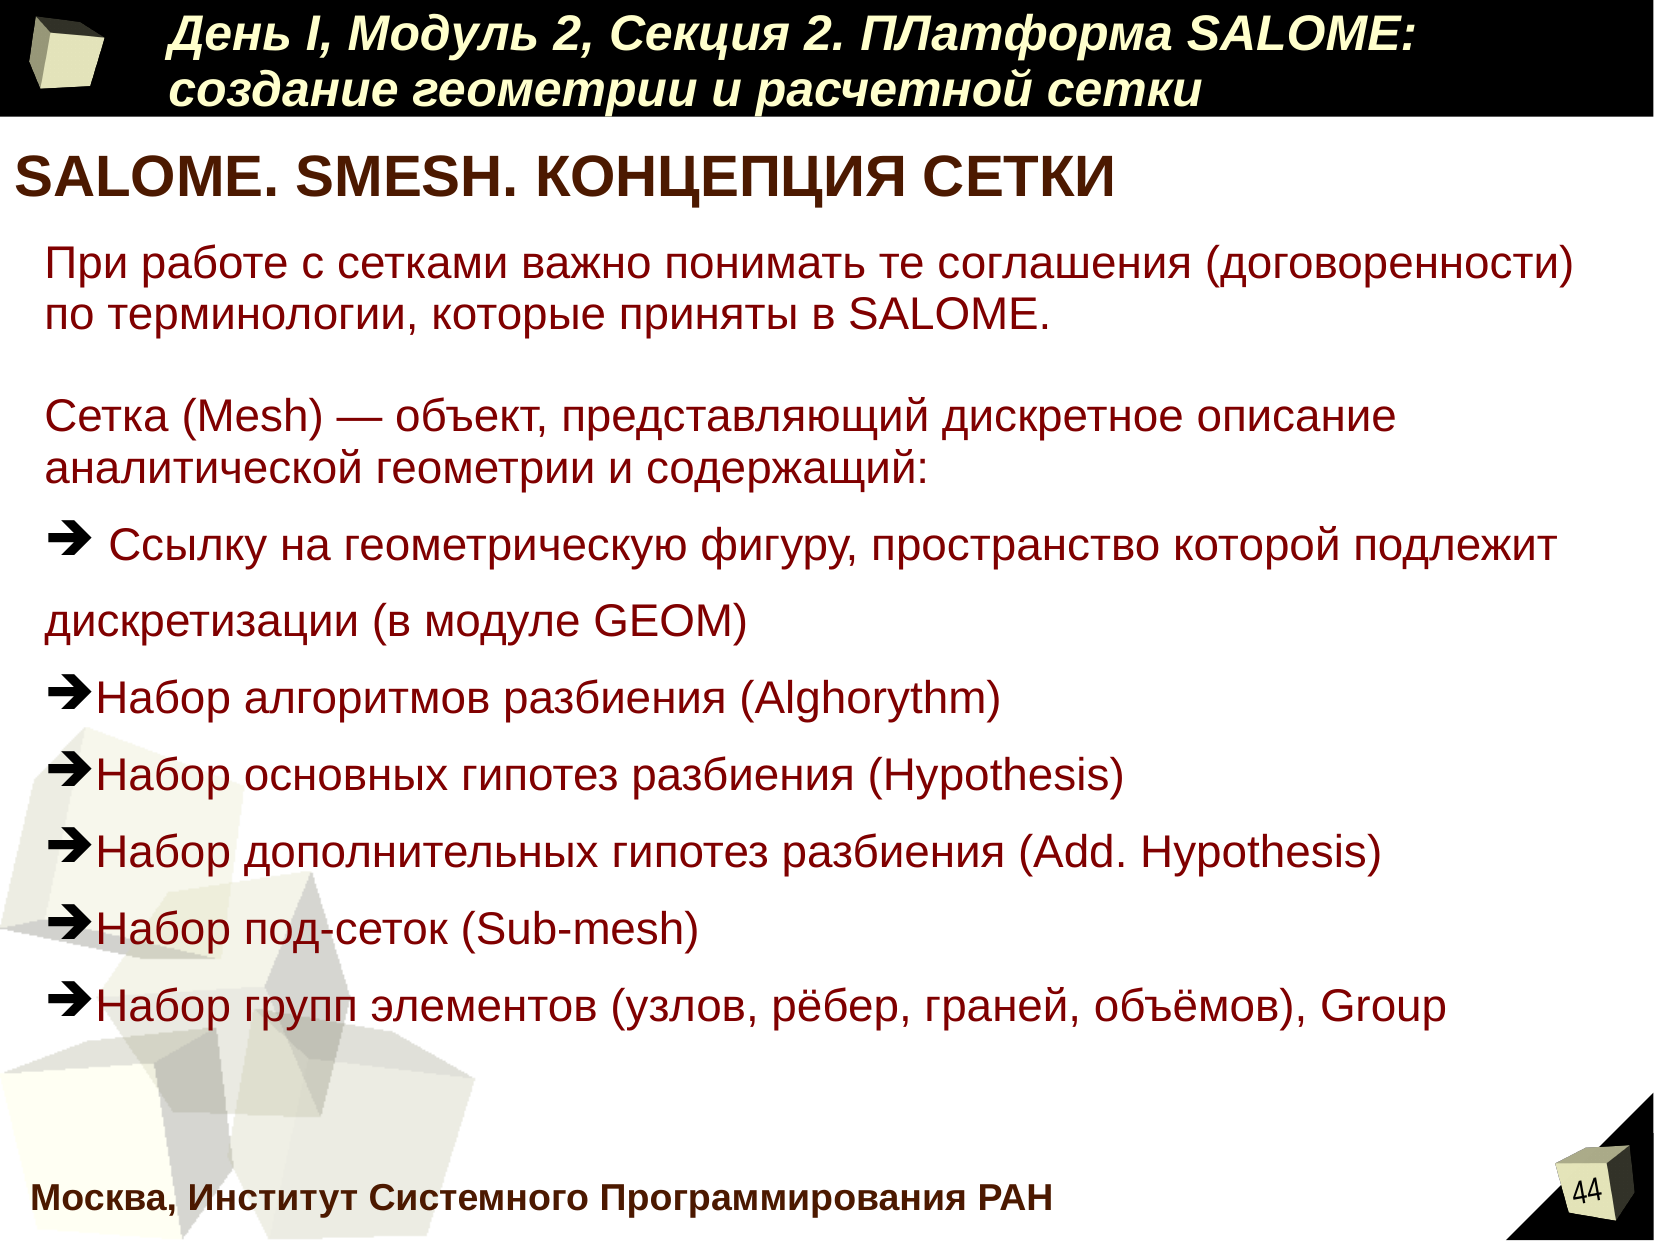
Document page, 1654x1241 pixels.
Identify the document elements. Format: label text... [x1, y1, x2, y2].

picture [464, 1193, 472, 1198]
picture [0, 726, 477, 1241]
text_box При работе с сетками важно понимать те соглашения (договоренности) по терминологии, которые приняты в SALOME. Сетка (Mesh) — объект, представляющий дискретное описание аналитической геометрии и содержащий: Ссылку на геометрическую фигуру, пространство которой подлежит дискретизации (в модуле GEOM) Набор алгоритмов разбиения (Alghorythm) Набор основных гипотез разбиения (Hypothesis) Набор дополнительных гипотез разбиения (Add. Hypothesis) Набор под-сеток (Sub-mesh) Набор групп элементов (узлов, рёбер, граней, объёмов), Group [29, 229, 1625, 1039]
text_box SALOME. SMESH. КОНЦЕПЦИЯ СЕТКИ [0, 136, 1654, 216]
